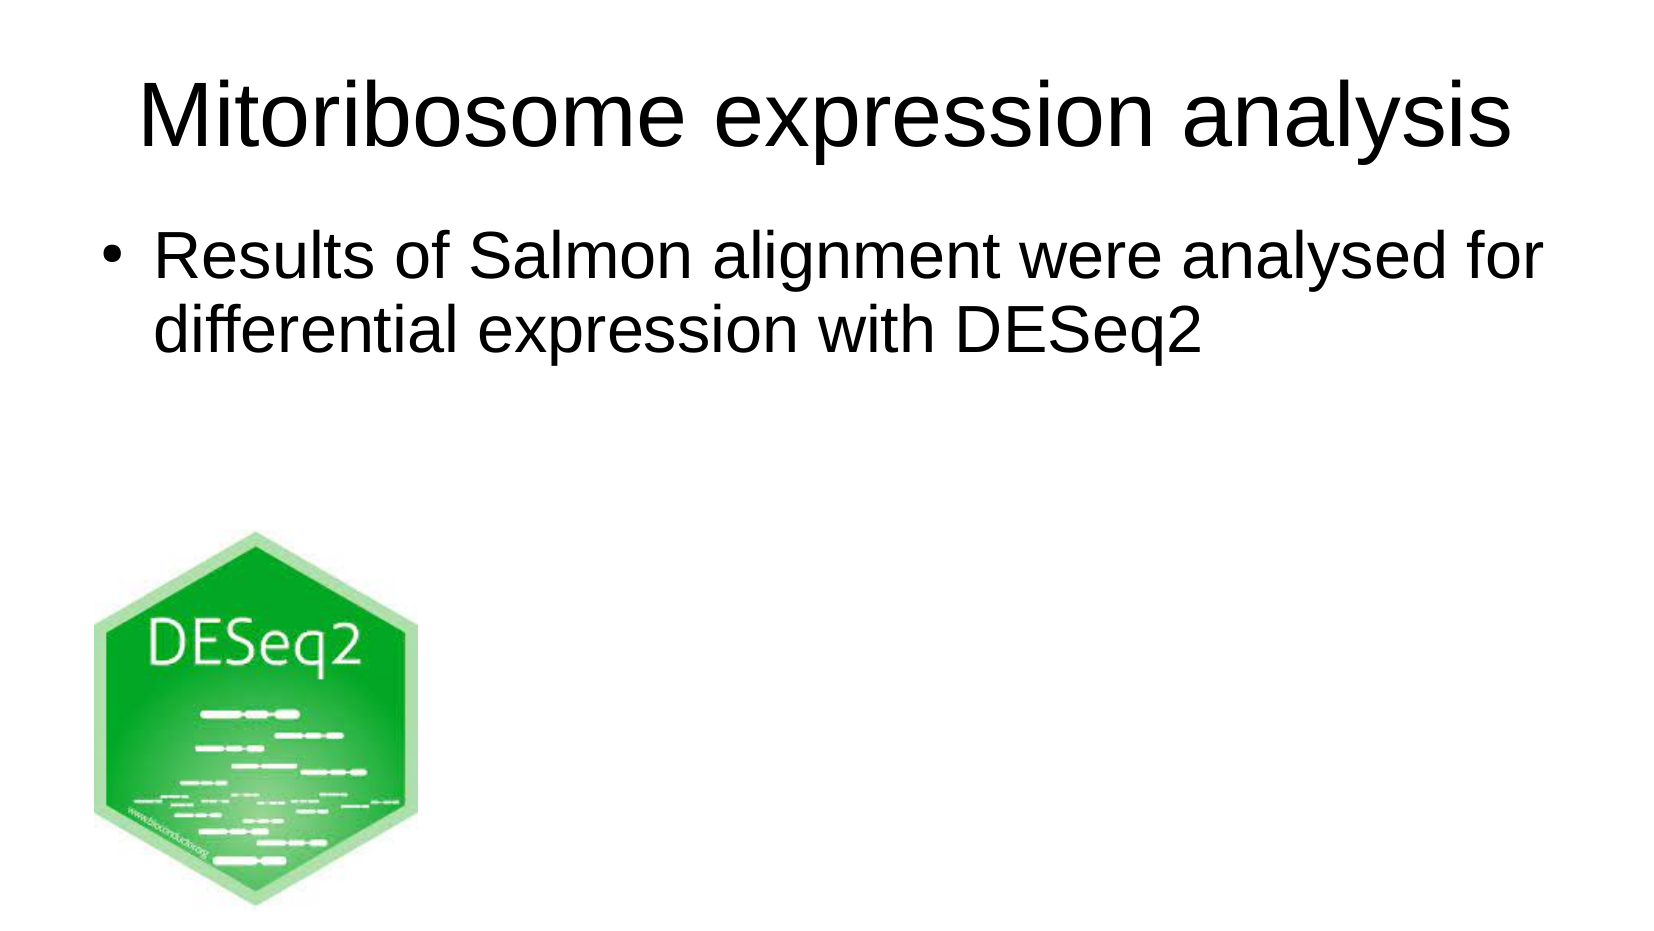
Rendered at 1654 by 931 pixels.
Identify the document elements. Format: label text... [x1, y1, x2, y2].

picture [94, 529, 418, 910]
list Results of Salmon alignment were analysed for differential expression with DESeq2 [82, 217, 1571, 758]
title Mitoribosome expression analysis [82, 37, 1571, 193]
